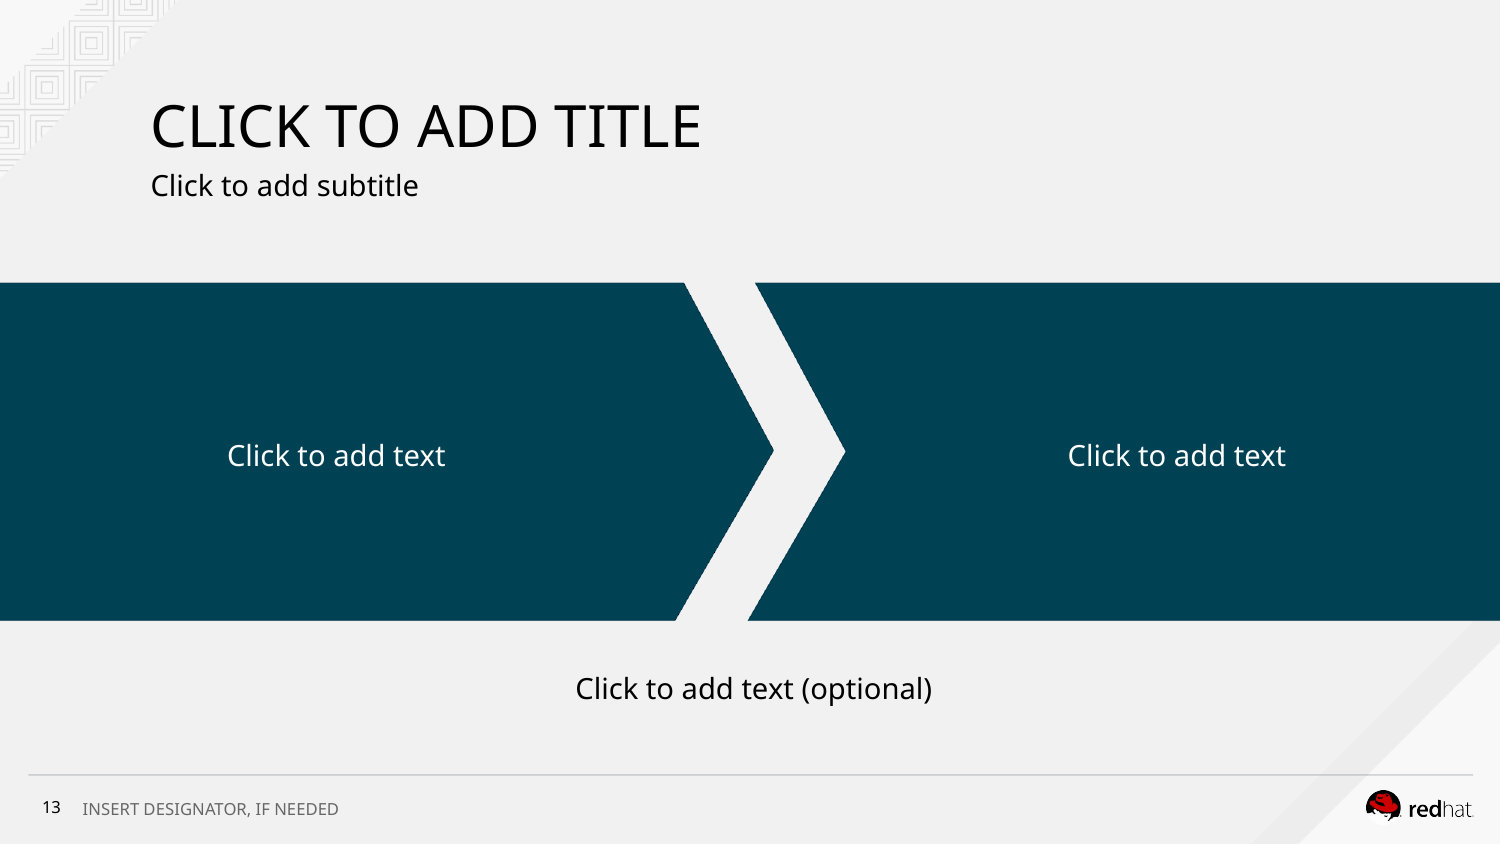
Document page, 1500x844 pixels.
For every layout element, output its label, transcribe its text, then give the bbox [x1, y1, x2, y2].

subtitle Click to add text [0, 283, 674, 622]
subtitle Click to add text [854, 283, 1500, 622]
subtitle Click to add subtitle [135, 152, 1376, 207]
list Click to add text (optional) [139, 650, 1369, 725]
title CLICK TO ADD TITLE [135, 0, 1365, 152]
picture [0, 0, 1500, 844]
slide_number <number> [16, 776, 77, 842]
